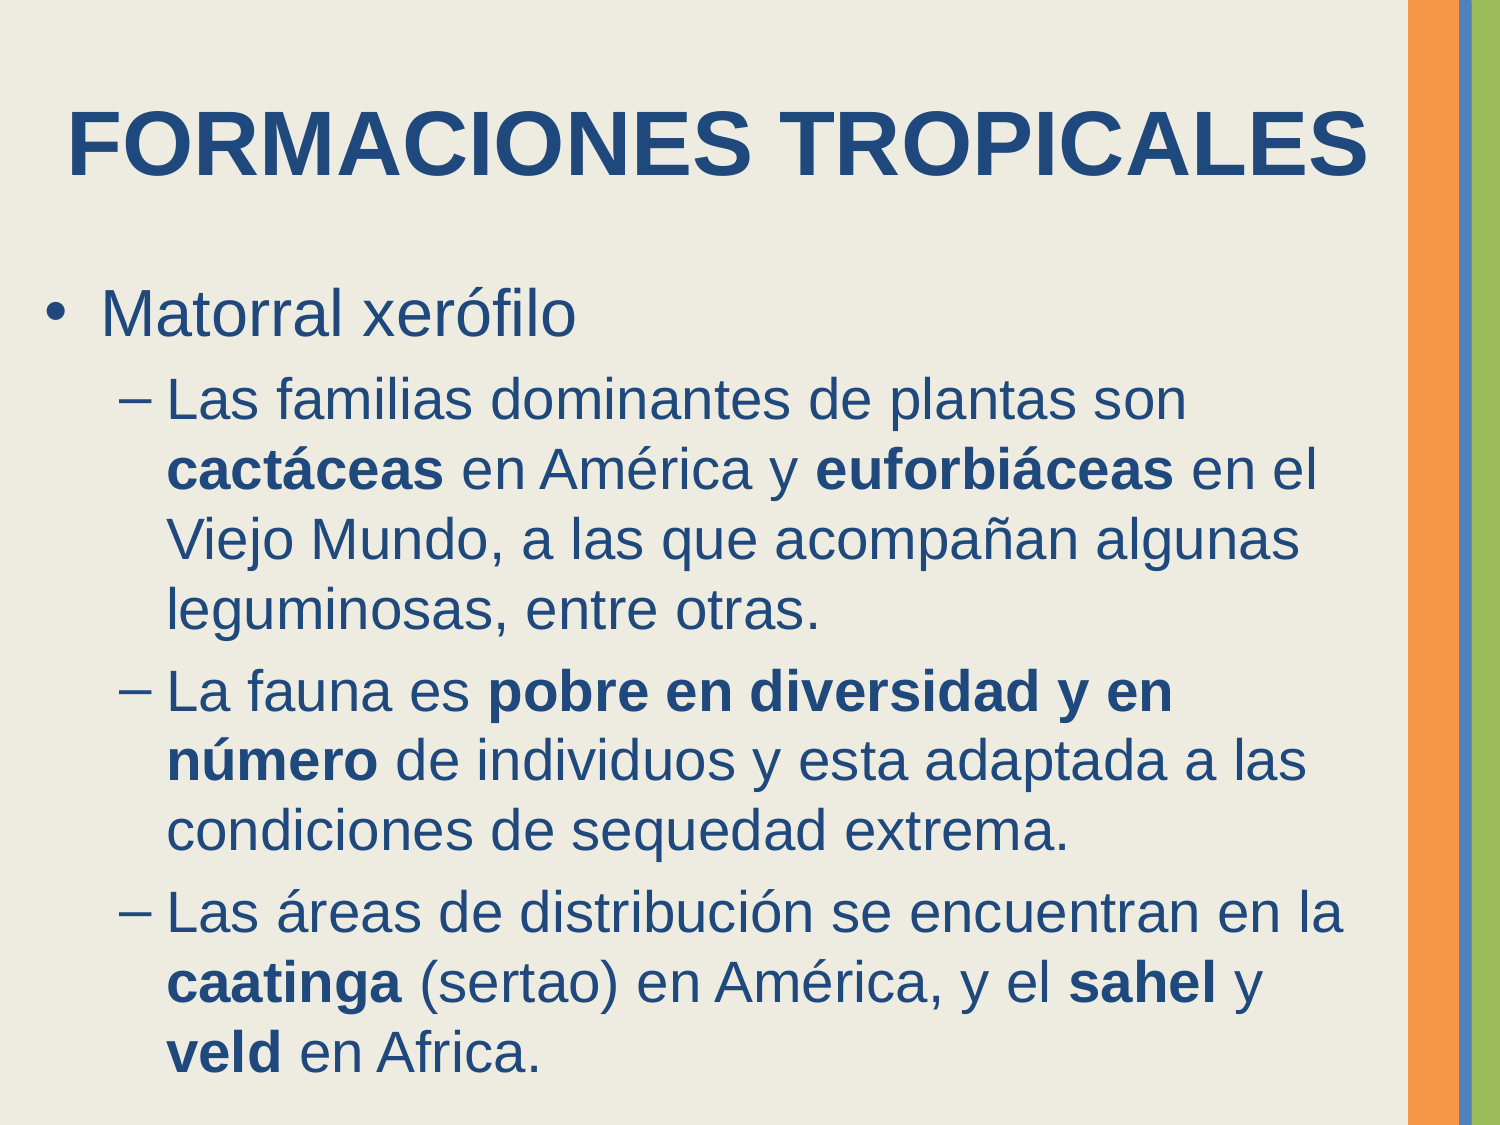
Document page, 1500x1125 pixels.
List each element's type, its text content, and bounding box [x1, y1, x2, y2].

title Formaciones tropicales [29, 45, 1408, 233]
list Matorral xerófilo Las familias dominantes de plantas son cactáceas en América y euforbiáceas en el Viejo Mundo, a las que acompañan algunas leguminosas, entre otras. La fauna es pobre en diversidad y en número de individuos y esta adaptada a las condiciones de sequedad extrema. Las áreas de distribución se encuentran en la caatinga (sertao) en América, y el sahel y veld en Africa. [29, 262, 1408, 1125]
